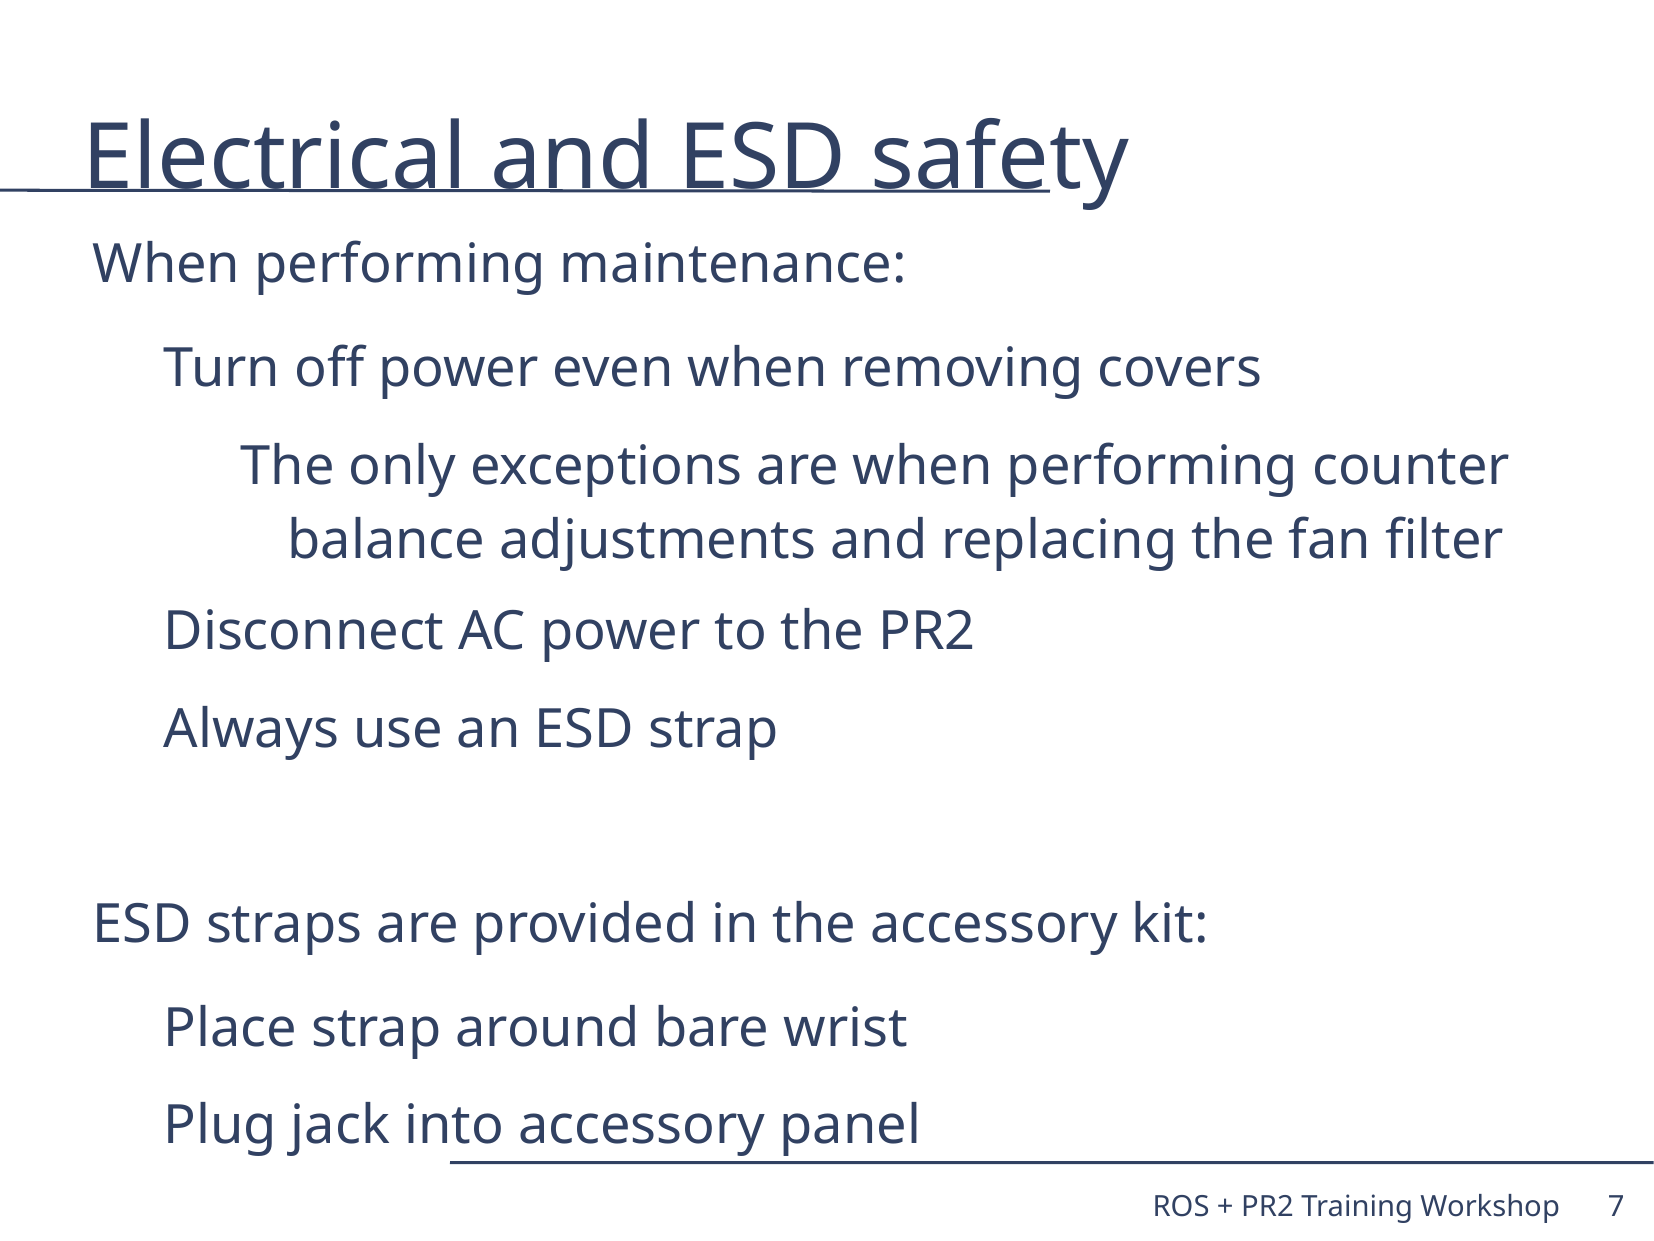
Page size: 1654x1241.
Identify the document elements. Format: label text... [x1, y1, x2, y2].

title Electrical and ESD safety [82, 56, 1571, 225]
list When performing maintenance: Turn off power even when removing covers The only exceptions are when performing counter balance adjustments and replacing the fan filter Disconnect AC power to the PR2 Always use an ESD strap ESD straps are provided in the accessory kit: Place strap around bare wrist Plug jack into accessory panel [75, 225, 1576, 1126]
